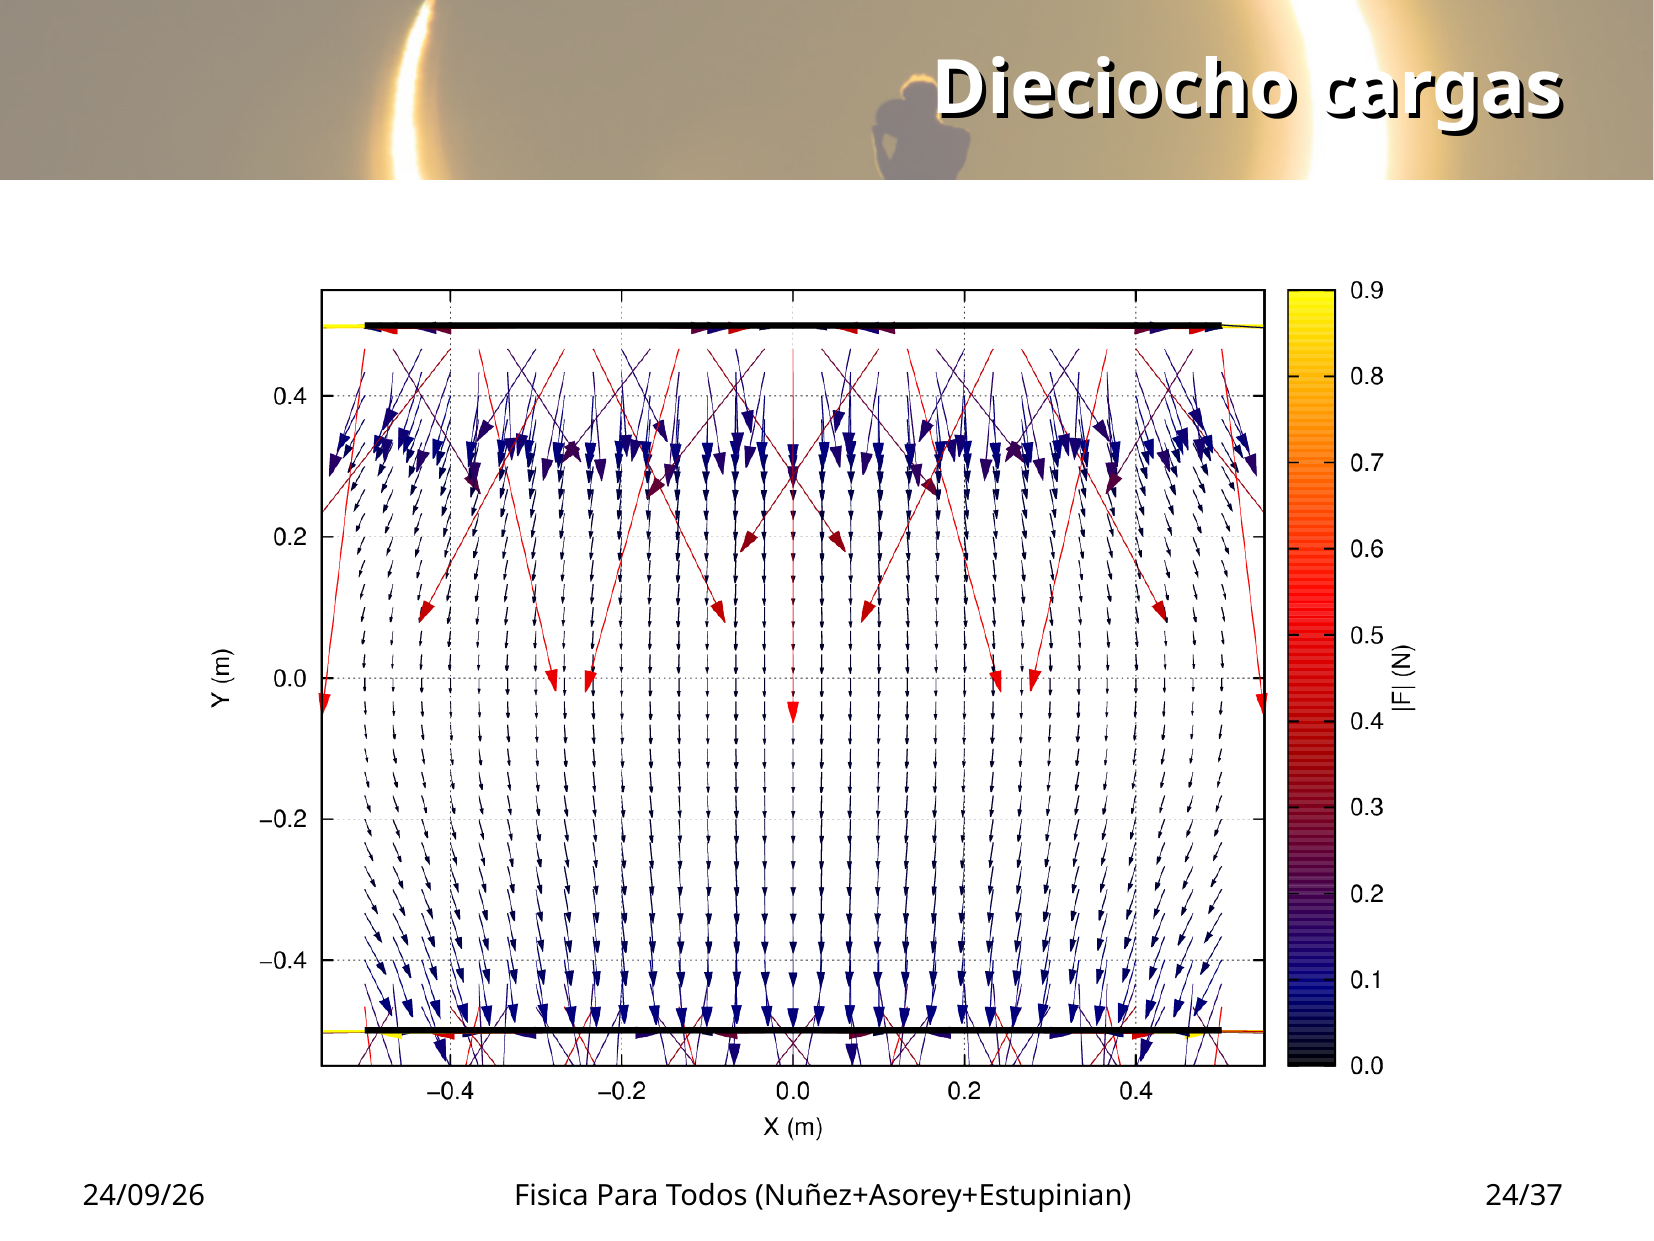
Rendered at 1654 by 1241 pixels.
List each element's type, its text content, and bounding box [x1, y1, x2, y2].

title Dieciocho cargas [75, 19, 1564, 151]
picture [0, 0, 1654, 180]
picture [201, 260, 1464, 1144]
